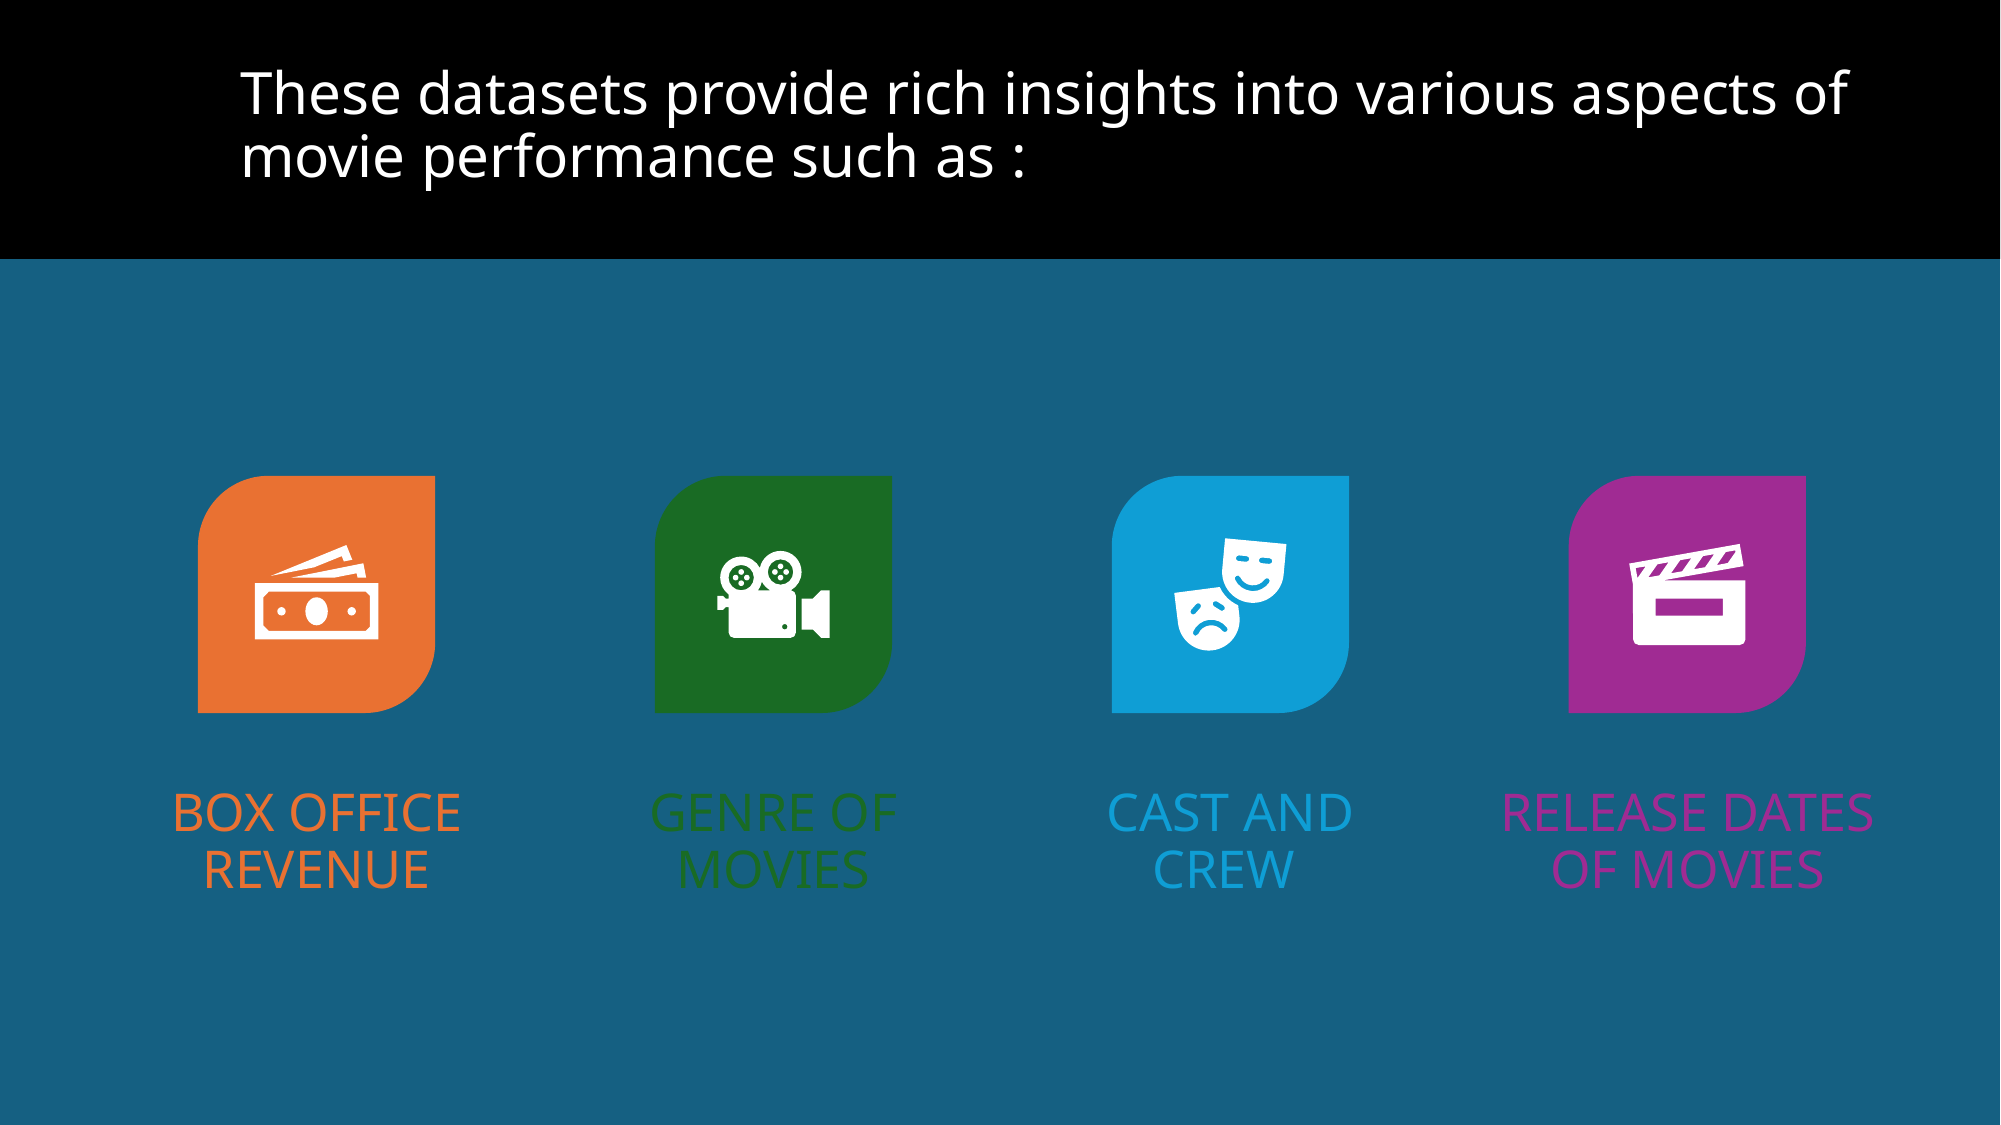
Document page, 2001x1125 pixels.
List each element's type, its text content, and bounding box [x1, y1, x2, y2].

text_box Box office revenue [122, 786, 512, 906]
text_box Genre of movies [579, 786, 968, 906]
text_box Release dates of Movies [1492, 786, 1882, 906]
text_box Cast and crew [1035, 786, 1425, 906]
text_box [0, 0, 2000, 1125]
title These datasets provide rich insights into various aspects of movie performance such as : [225, 57, 1873, 202]
